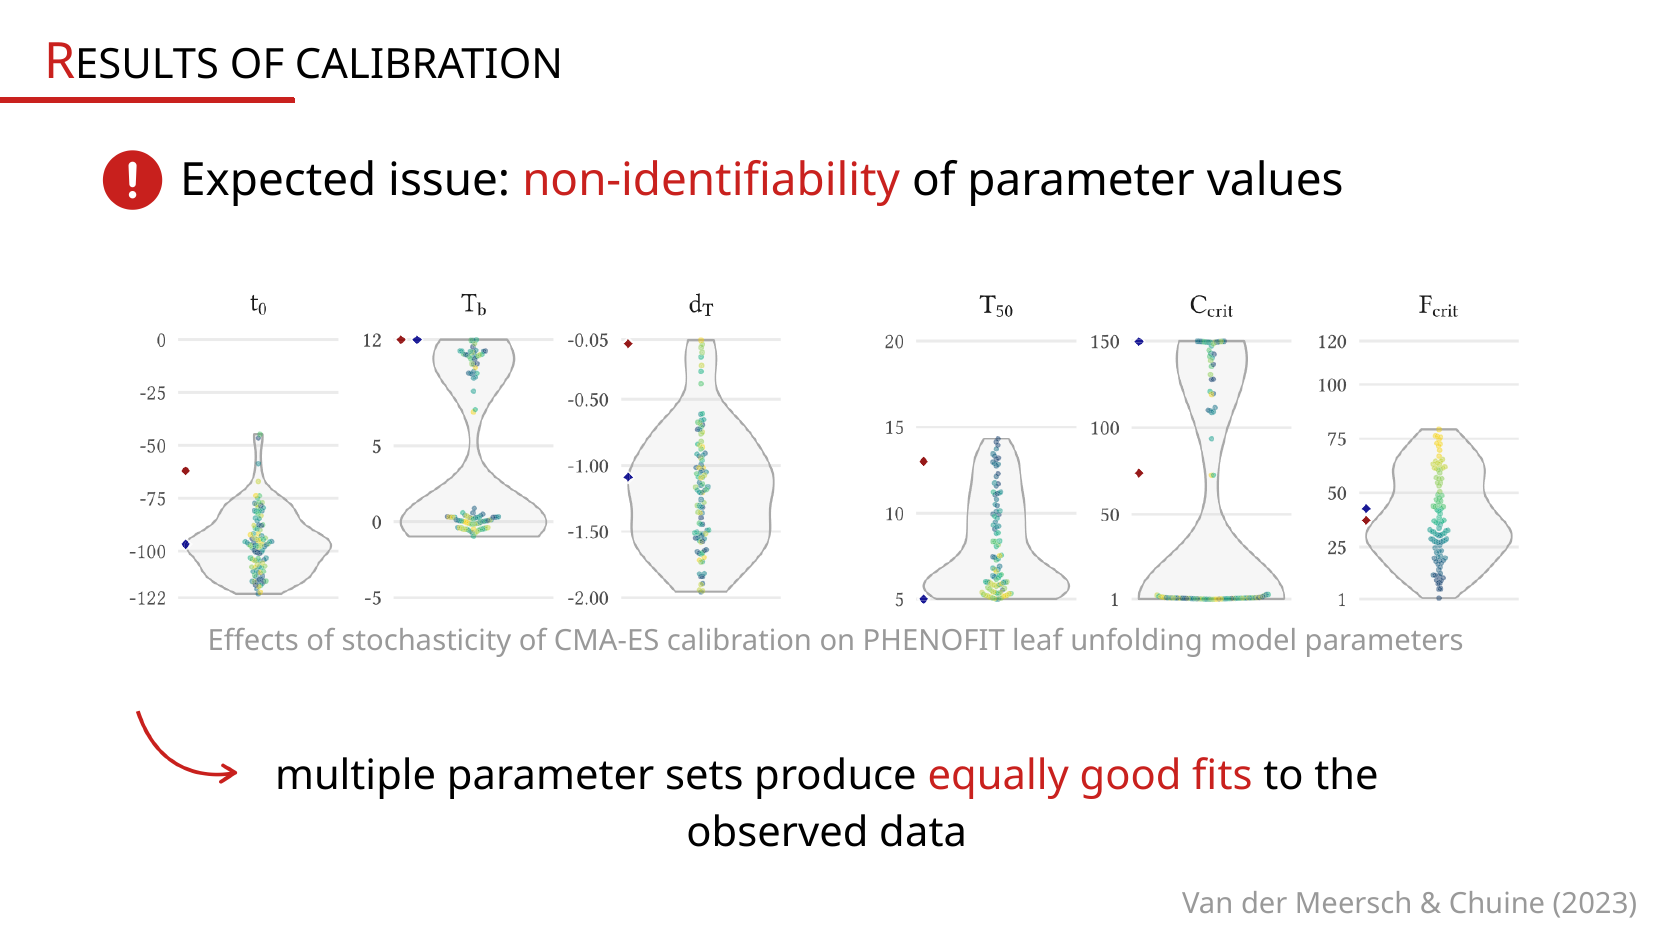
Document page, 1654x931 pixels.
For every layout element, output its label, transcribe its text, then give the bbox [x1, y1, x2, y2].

text_box Expected issue: non-identifiability of parameter values [165, 119, 1625, 237]
picture [118, 274, 798, 629]
picture [72, 655, 296, 804]
text_box multiple parameter sets produce equally good fits to the observed data [193, 737, 1461, 810]
text_box RESULTS OF CALIBRATION [29, 0, 1625, 119]
picture [856, 288, 1536, 603]
picture [94, 147, 171, 213]
text_box Van der Meersch & Chuine (2023) [825, 825, 1653, 929]
text_box Effects of stochasticity of CMA-ES calibration on PHENOFIT leaf unfolding model parameters [133, 603, 1540, 676]
